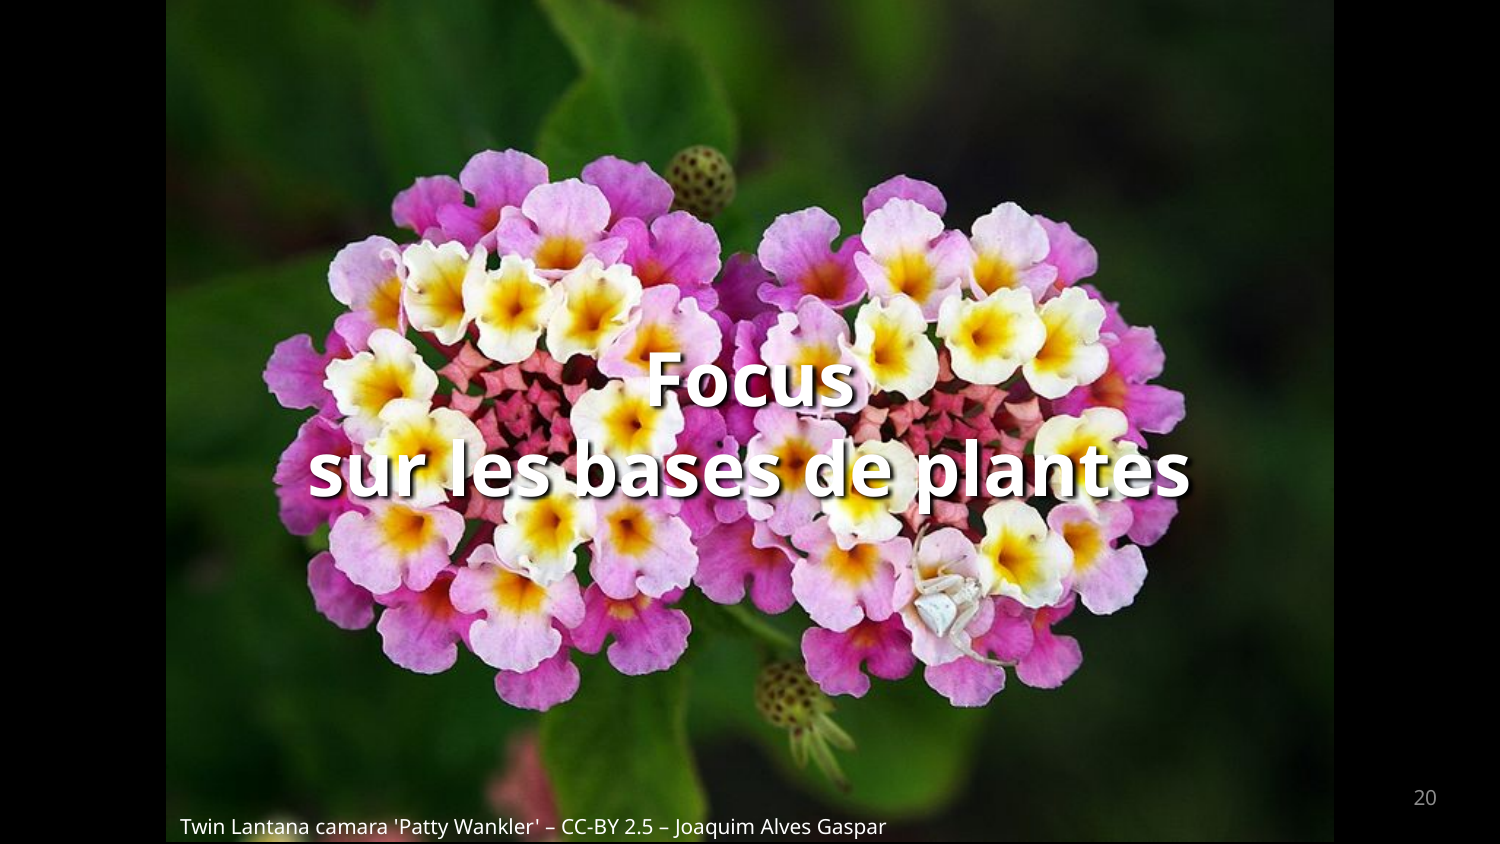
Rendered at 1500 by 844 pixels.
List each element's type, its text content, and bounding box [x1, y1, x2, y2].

list Focus sur les bases de plantes [189, 284, 1312, 560]
slide_number <numéro> [1240, 767, 1437, 813]
picture [166, 0, 1334, 842]
text_box Twin Lantana camara 'Patty Wankler' – CC-BY 2.5 – Joaquim Alves Gaspar [165, 804, 1016, 844]
